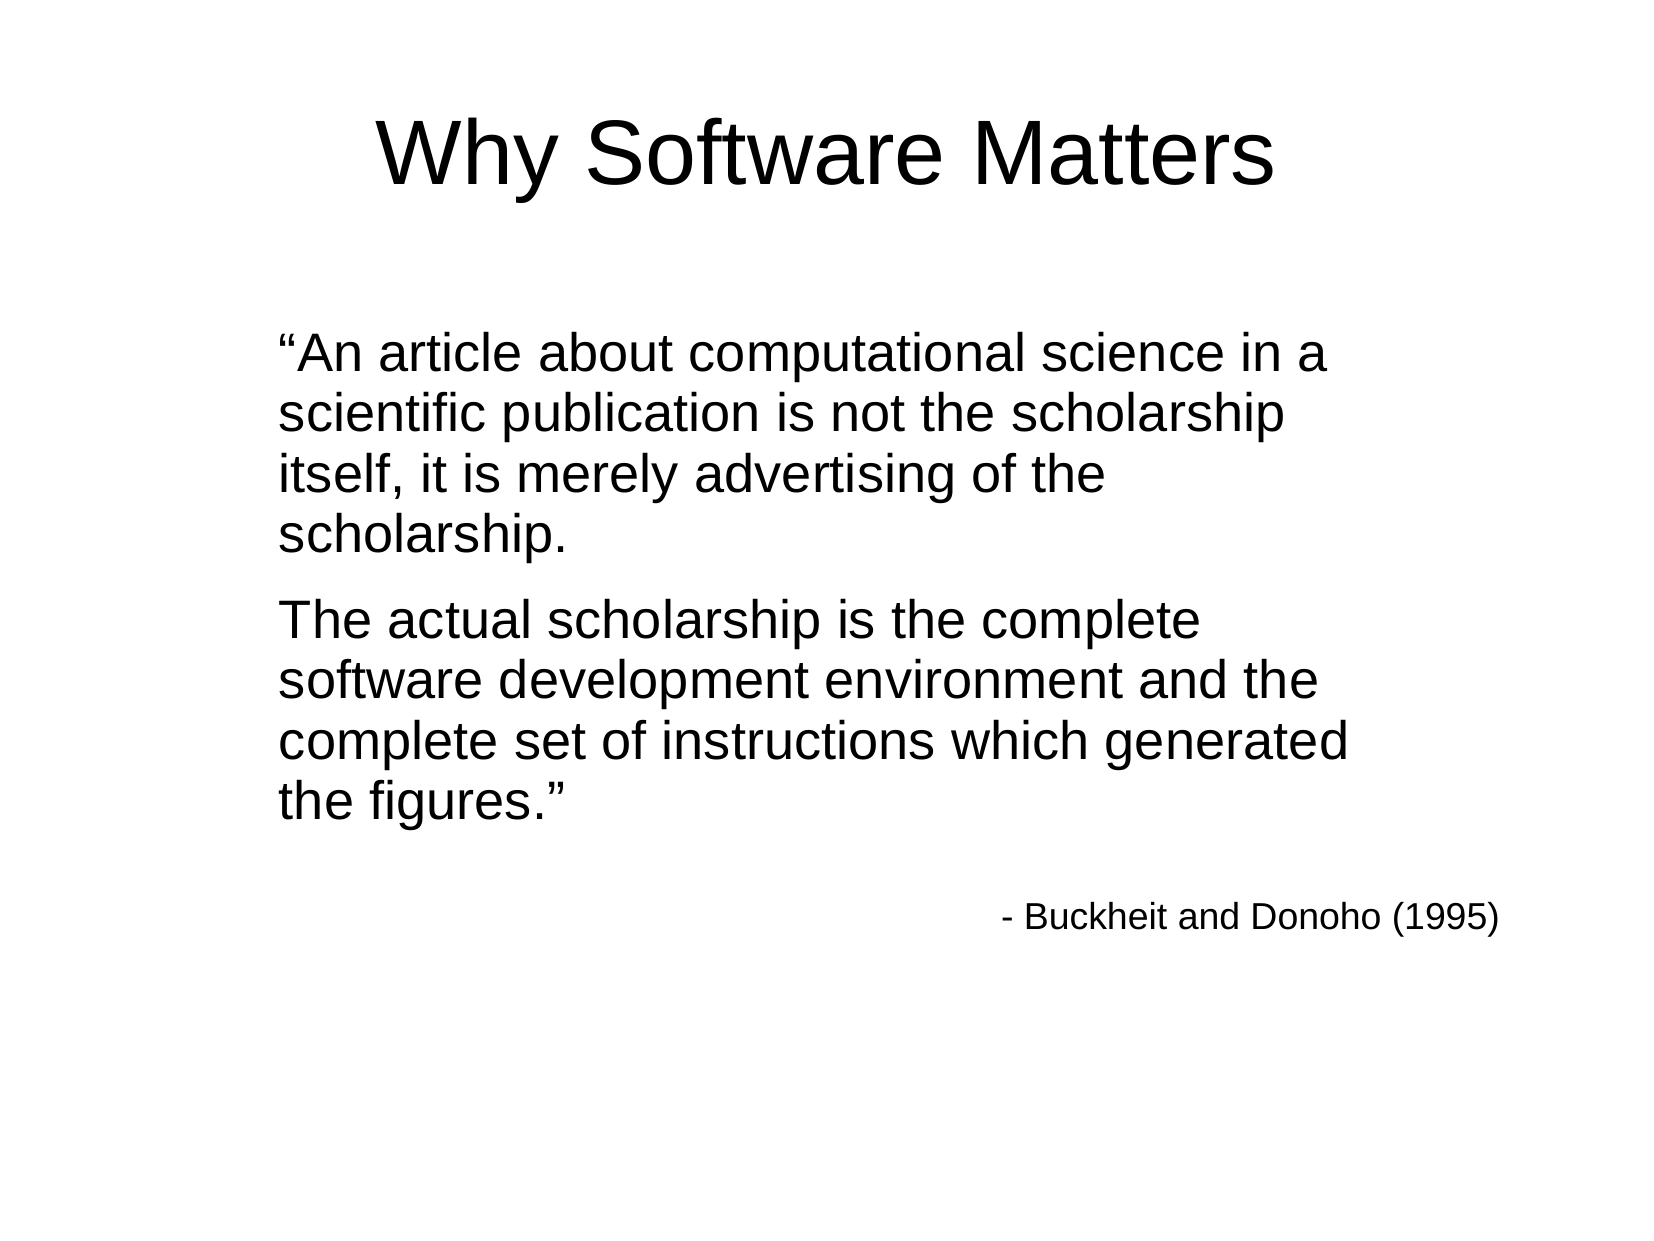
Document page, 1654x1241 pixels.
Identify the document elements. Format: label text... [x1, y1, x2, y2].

text_box “An article about computational science in a scientific publication is not the scholarship itself, it is merely advertising of the scholarship. The actual scholarship is the complete software development environment and the complete set of instructions which generated the figures.” [264, 315, 1390, 996]
text_box - Buckheit and Donoho (1995) [986, 888, 1516, 946]
title Why Software Matters [82, 49, 1571, 257]
